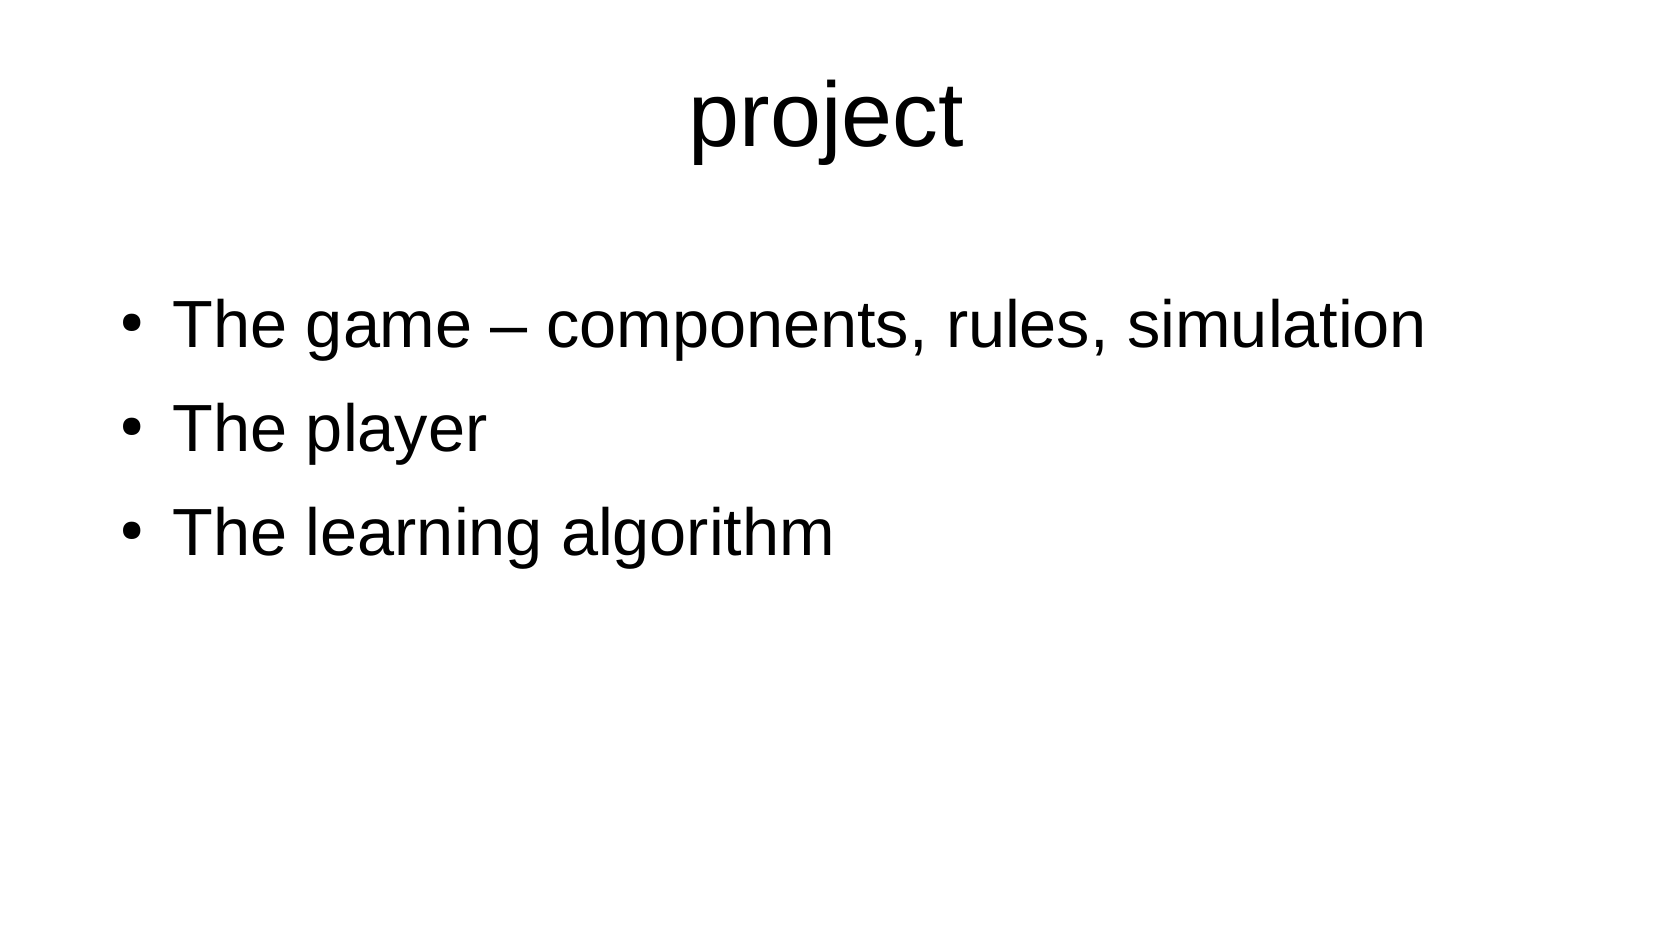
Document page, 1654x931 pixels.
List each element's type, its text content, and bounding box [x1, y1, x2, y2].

list The game – components, rules, simulation The player The learning algorithm [102, 286, 1591, 827]
title project [82, 37, 1571, 193]
